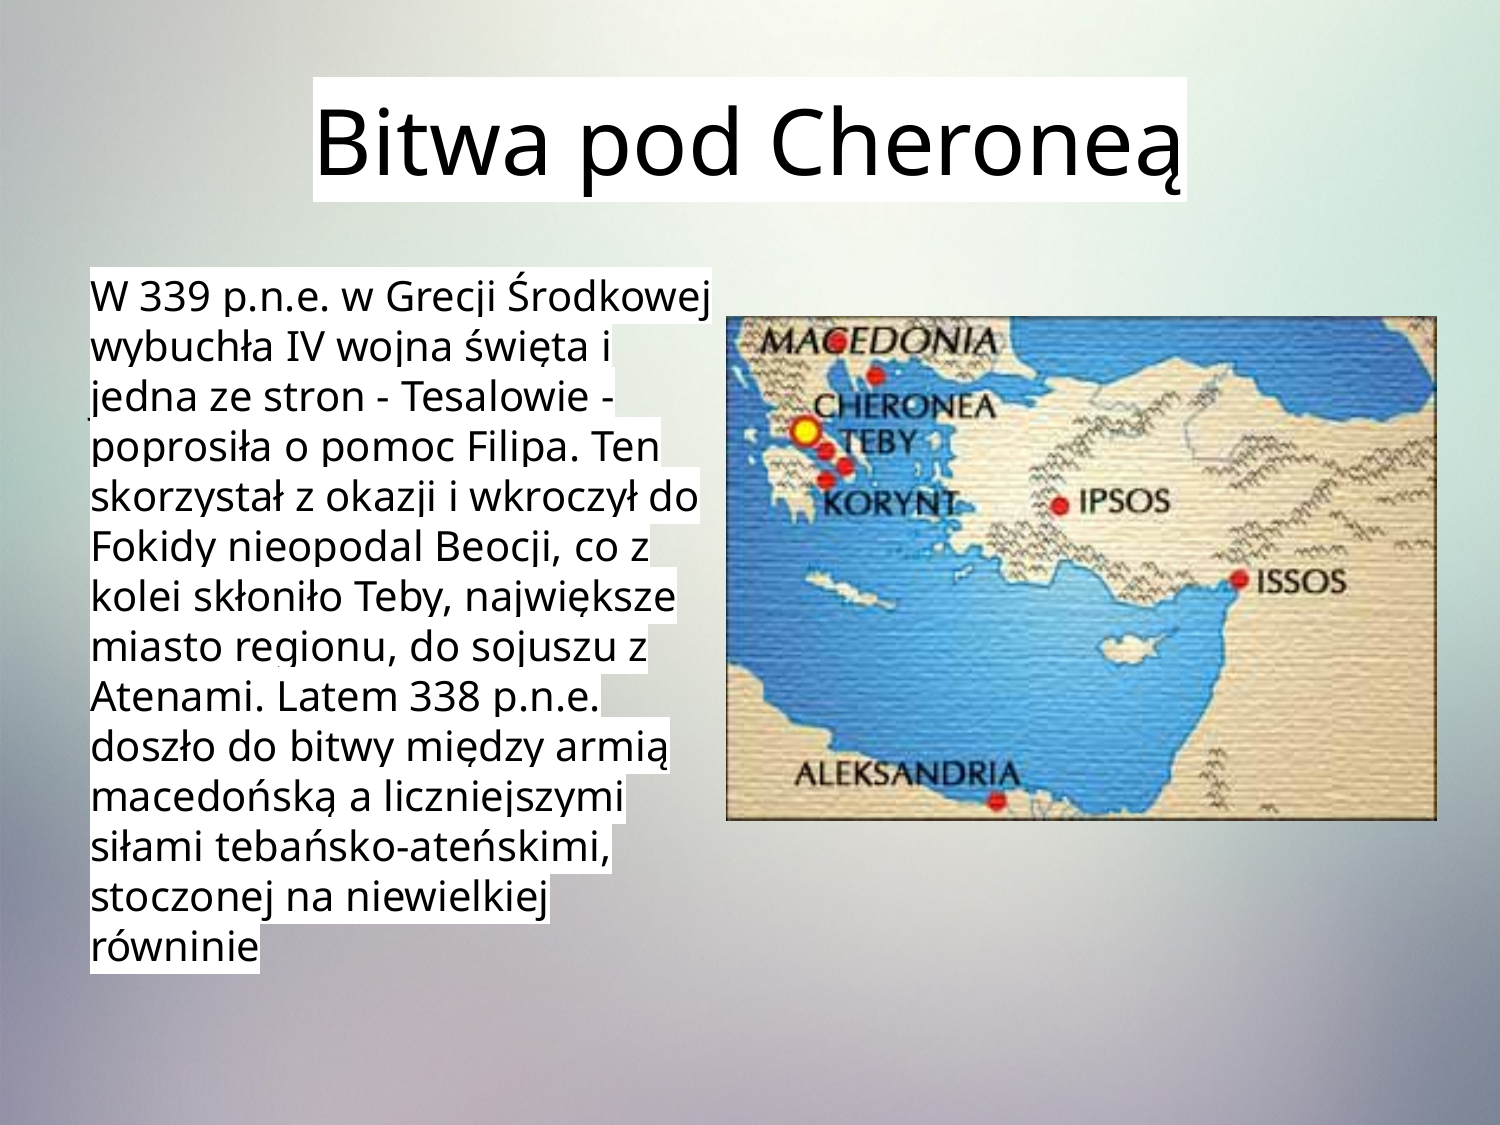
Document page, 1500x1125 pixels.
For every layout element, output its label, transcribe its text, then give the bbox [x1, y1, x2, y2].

picture [0, 0, 1500, 1125]
title Bitwa pod Cheroneą [75, 45, 1425, 233]
list W 339 p.n.e. w Grecji Środkowej wybuchła IV wojna święta i jedna ze stron - Tesalowie - poprosiła o pomoc Filipa. Ten skorzystał z okazji i wkroczył do Fokidy nieopodal Beocji, co z kolei skłoniło Teby, największe miasto regionu, do sojuszu z Atenami. Latem 338 p.n.e. doszło do bitwy między armią macedońską a liczniejszymi siłami tebańsko-ateńskimi, stoczonej na niewielkiej równinie [75, 262, 738, 1005]
